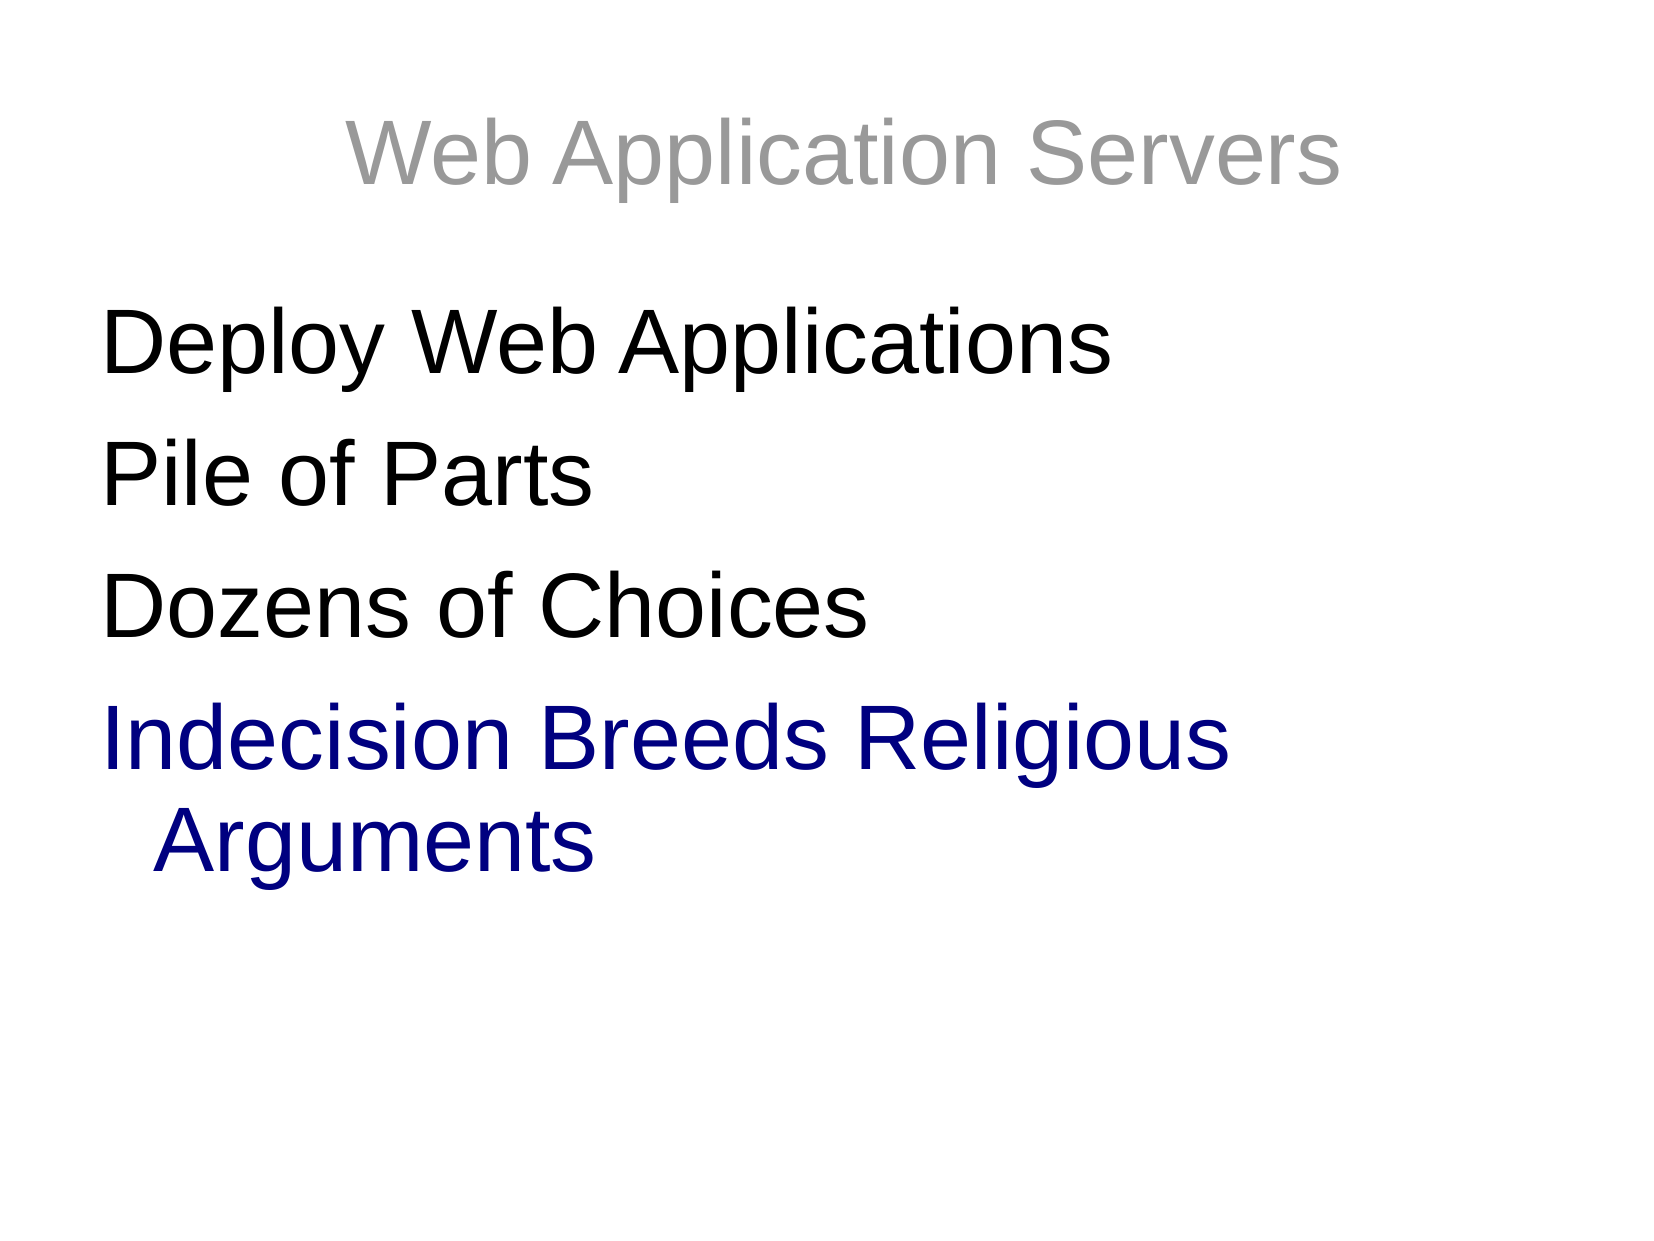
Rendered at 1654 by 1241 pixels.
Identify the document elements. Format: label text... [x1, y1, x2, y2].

title Web Application Servers [82, 49, 1571, 257]
list Deploy Web Applications Pile of Parts Dozens of Choices Indecision Breeds Religious Arguments [82, 290, 1571, 1094]
